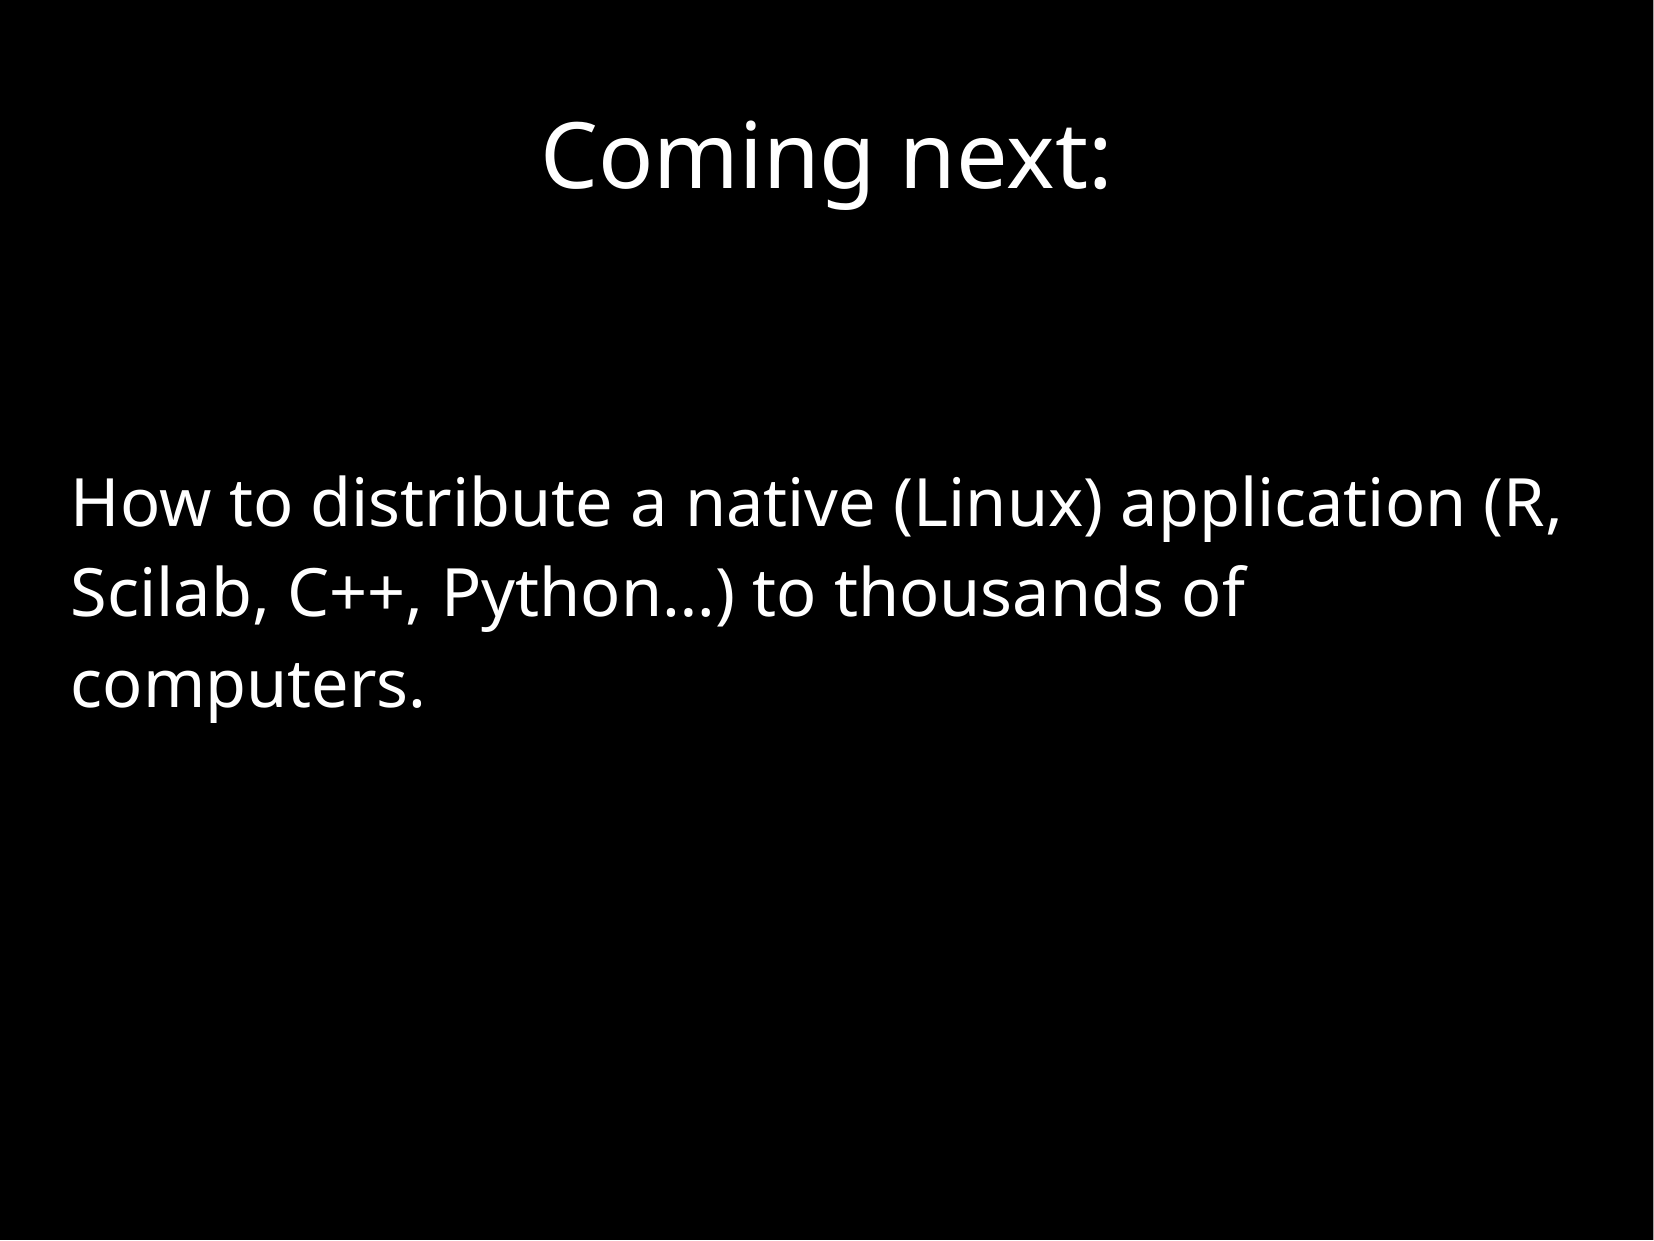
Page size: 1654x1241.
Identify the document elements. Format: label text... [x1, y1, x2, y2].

list How to distribute a native (Linux) application (R, Scilab, C++, Python…) to thousands of computers. [70, 454, 1619, 993]
title Coming next: [82, 49, 1571, 257]
